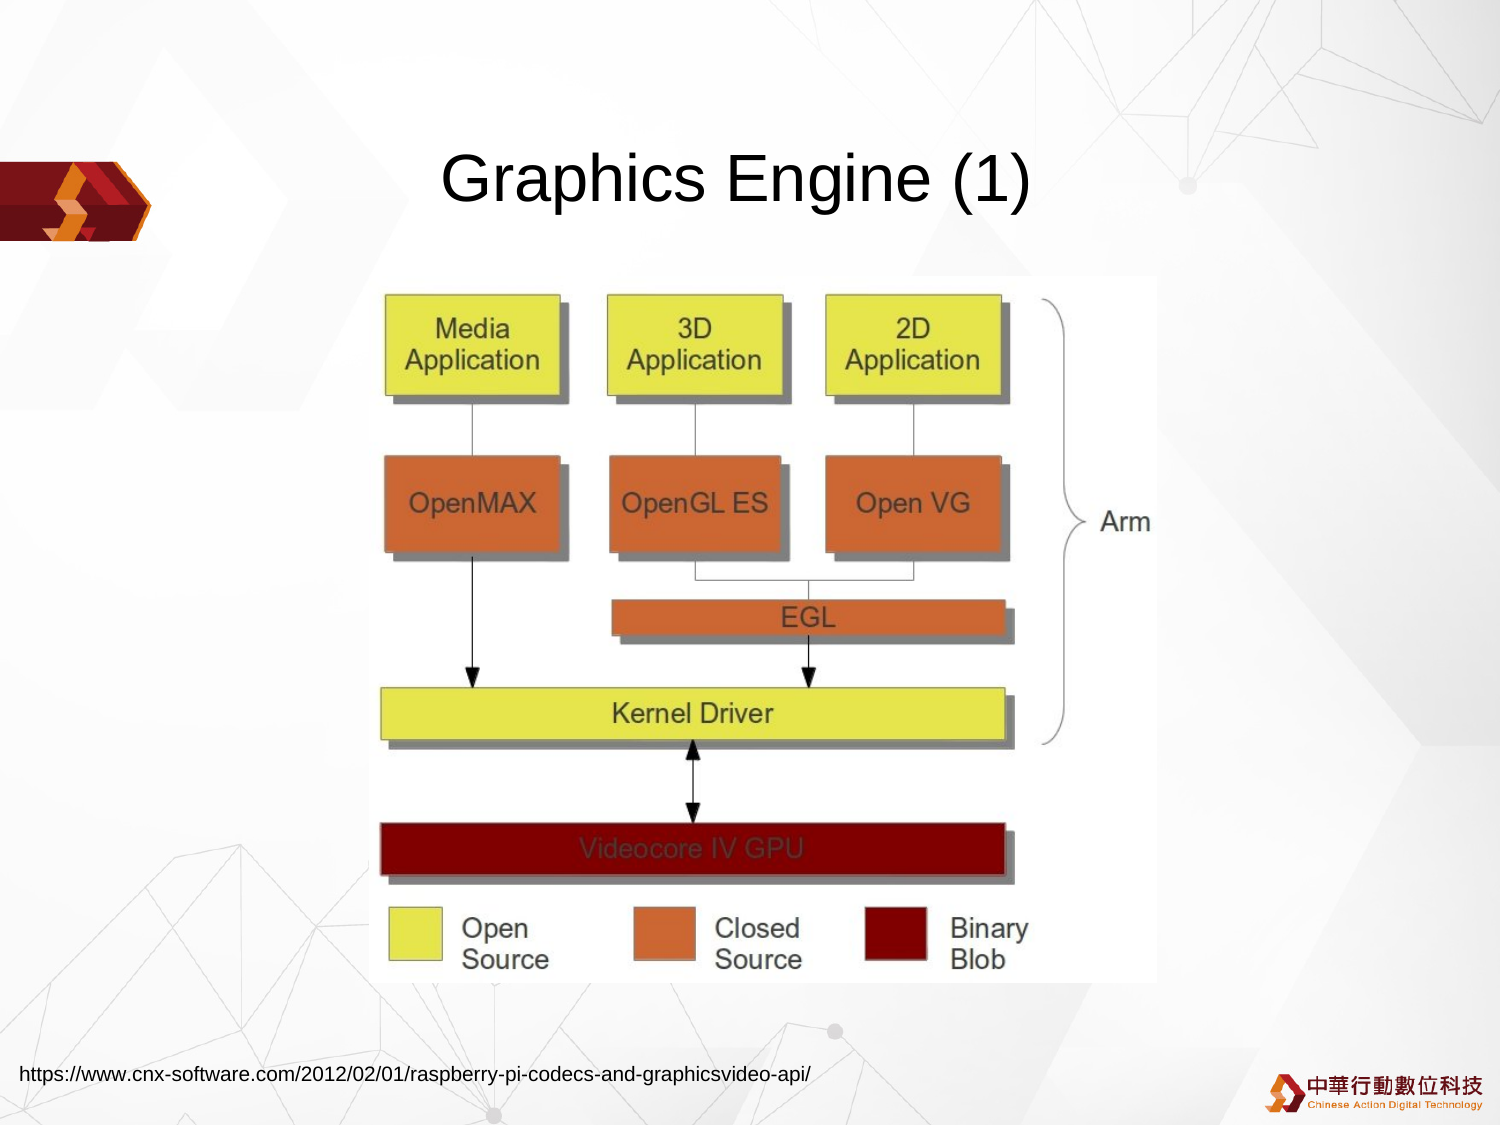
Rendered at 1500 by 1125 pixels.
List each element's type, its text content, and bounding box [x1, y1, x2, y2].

picture [0, 0, 1500, 1125]
title Graphics Engine (1) [107, 101, 1367, 255]
text_box https://www.cnx-software.com/2012/02/01/raspberry-pi-codecs-and-graphicsvideo-api/ [4, 1053, 1018, 1119]
